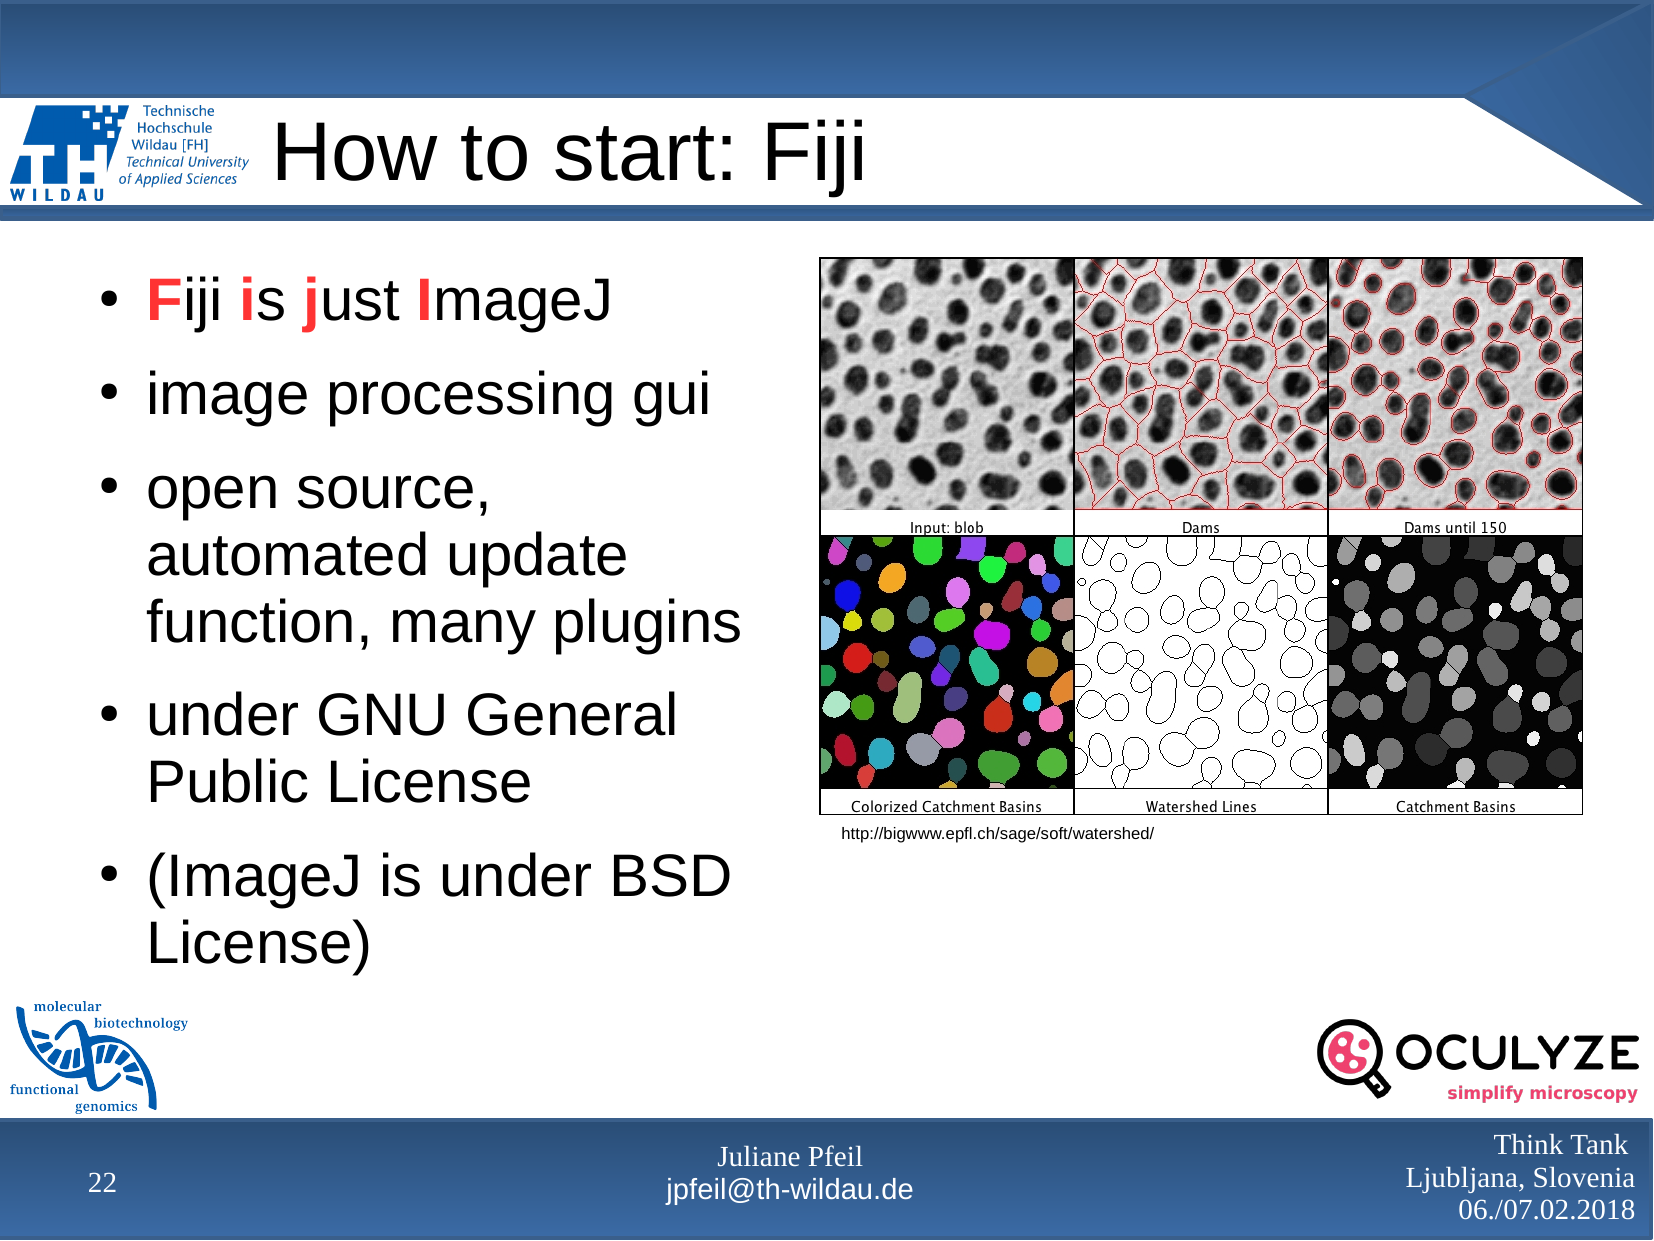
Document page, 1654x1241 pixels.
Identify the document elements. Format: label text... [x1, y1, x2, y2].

picture [10, 105, 249, 201]
picture [819, 257, 1583, 815]
text_box http://bigwww.epfl.ch/sage/soft/watershed/ [826, 817, 1556, 875]
title How to start: Fiji [271, 95, 1466, 207]
list Fiji is just ImageJ image processing gui open source, automated update function, many plugins under GNU General Public License (ImageJ is under BSD License) [82, 266, 780, 986]
picture [1315, 1017, 1642, 1108]
picture [10, 1001, 188, 1114]
